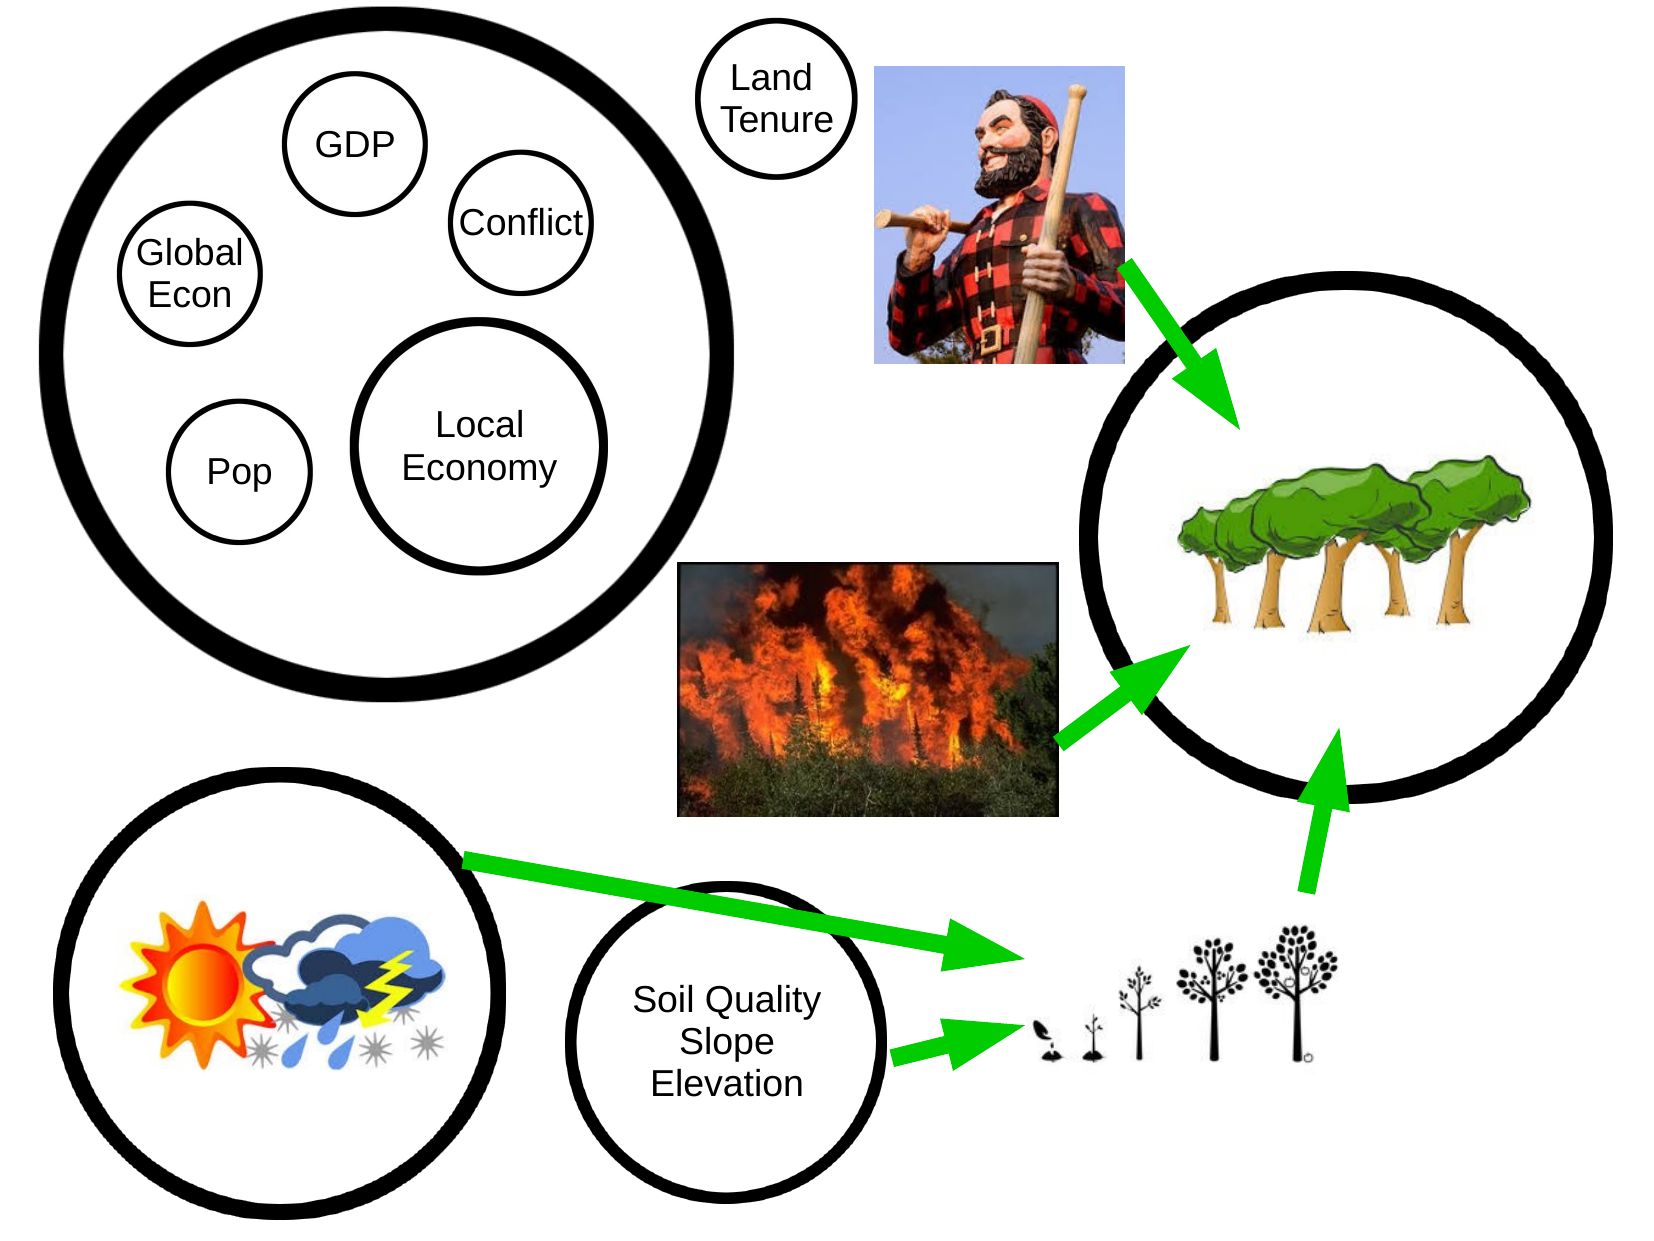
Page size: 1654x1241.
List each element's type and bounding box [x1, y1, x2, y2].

picture [613, 876, 892, 926]
picture [562, 887, 892, 1208]
picture [1015, 843, 1356, 1145]
picture [49, 760, 513, 1226]
picture [33, 0, 1059, 817]
picture [874, 66, 1621, 811]
